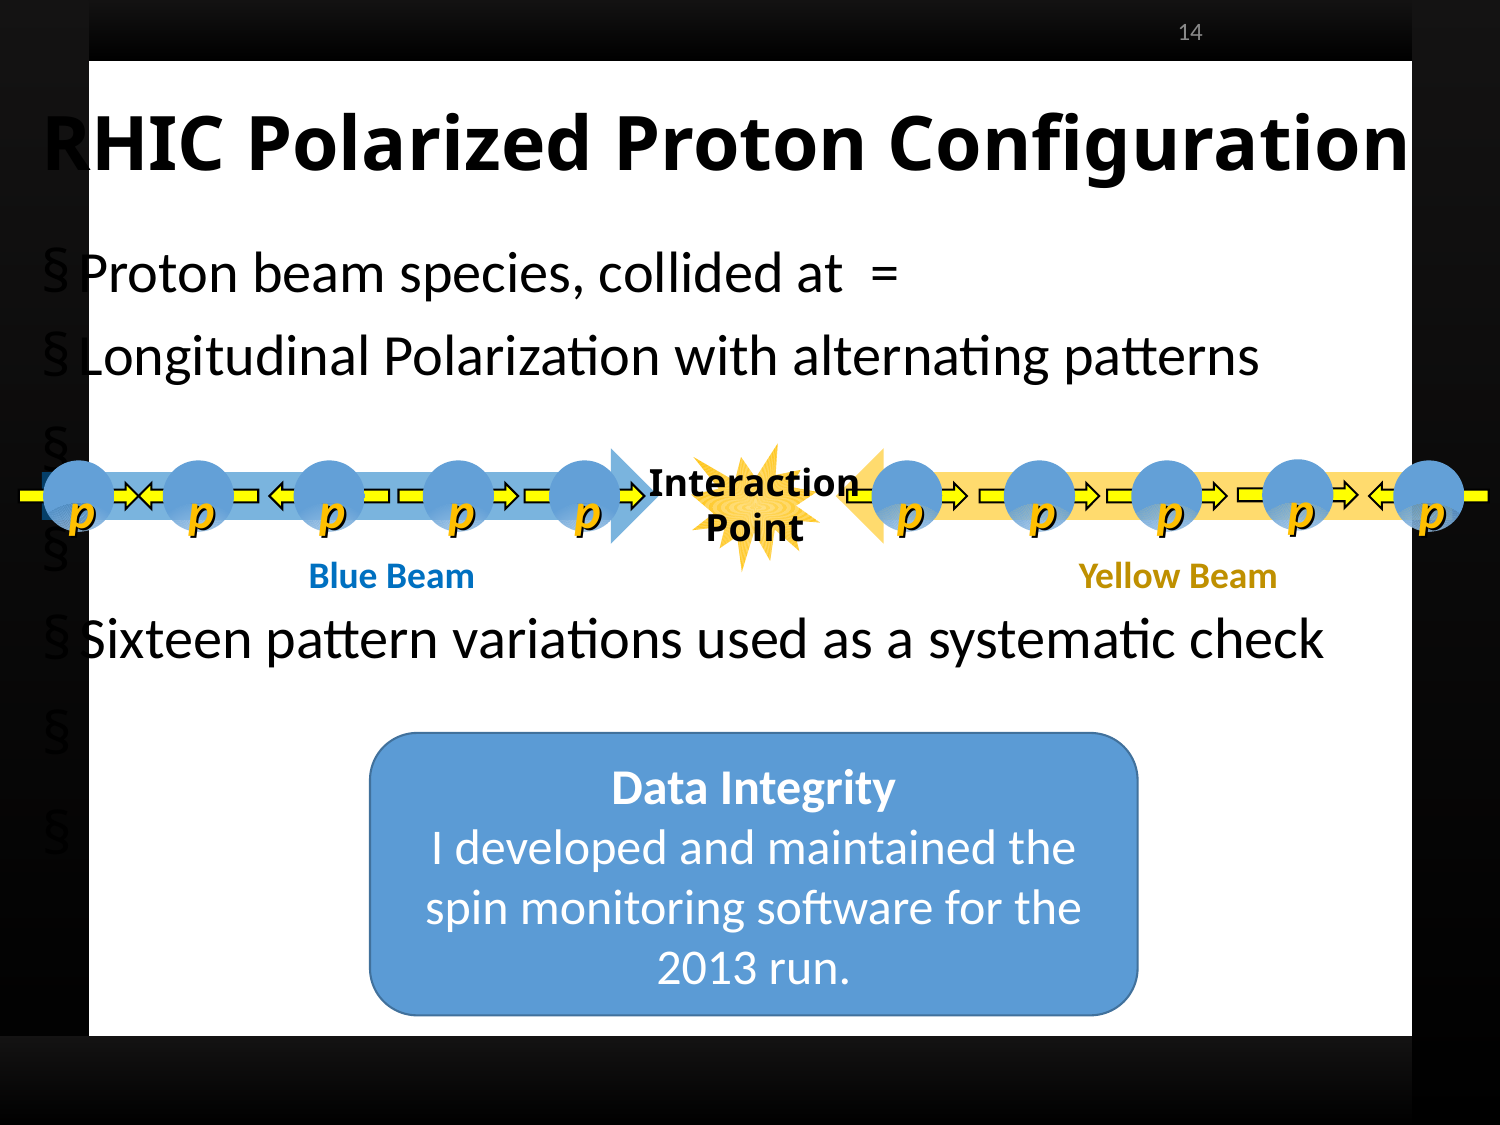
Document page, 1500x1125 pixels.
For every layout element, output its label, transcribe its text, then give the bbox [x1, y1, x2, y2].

text_box p [329, 510, 337, 524]
text_box [106, 472, 171, 520]
text_box [1195, 472, 1271, 520]
text_box p [1131, 460, 1203, 532]
text_box p [1166, 510, 1175, 524]
text_box [226, 472, 302, 520]
text_box p [1393, 460, 1465, 532]
text_box p [198, 510, 207, 524]
text_box Yellow Beam [1063, 543, 1295, 605]
text_box p [43, 460, 115, 532]
text_box p [1003, 460, 1076, 532]
text_box p [1297, 509, 1306, 523]
text_box p [293, 460, 365, 532]
text_box p [1428, 510, 1437, 524]
list Proton beam species, collided at = Longitudinal Polarization with alternating patterns [26, 234, 1483, 453]
text_box Data Integrity I developed and maintained the spin monitoring software for the 2013 run. [369, 732, 1138, 1016]
text_box Interaction Point [691, 443, 820, 573]
text_box p [458, 510, 467, 524]
text_box [1324, 472, 1401, 520]
text_box p [162, 460, 234, 532]
text_box p [584, 510, 593, 524]
text_box [486, 472, 557, 520]
text_box p [549, 460, 621, 532]
text_box p [1262, 459, 1334, 531]
text_box [18, 472, 51, 520]
text_box p [78, 510, 87, 524]
text_box Blue Beam [293, 543, 492, 605]
text_box p [871, 460, 943, 532]
text_box [610, 448, 659, 544]
title RHIC Polarized Proton Configuration [26, 71, 1482, 222]
text_box p [1039, 510, 1048, 524]
text_box p [422, 460, 494, 532]
text_box [1464, 489, 1489, 503]
text_box [935, 472, 1012, 520]
text_box [1067, 472, 1139, 520]
text_box [357, 472, 431, 520]
text_box Sixteen pattern variations used as a systematic check [27, 601, 1484, 1072]
text_box p [906, 510, 915, 524]
slide_number 14 [1162, 0, 1500, 61]
text_box [835, 448, 884, 544]
